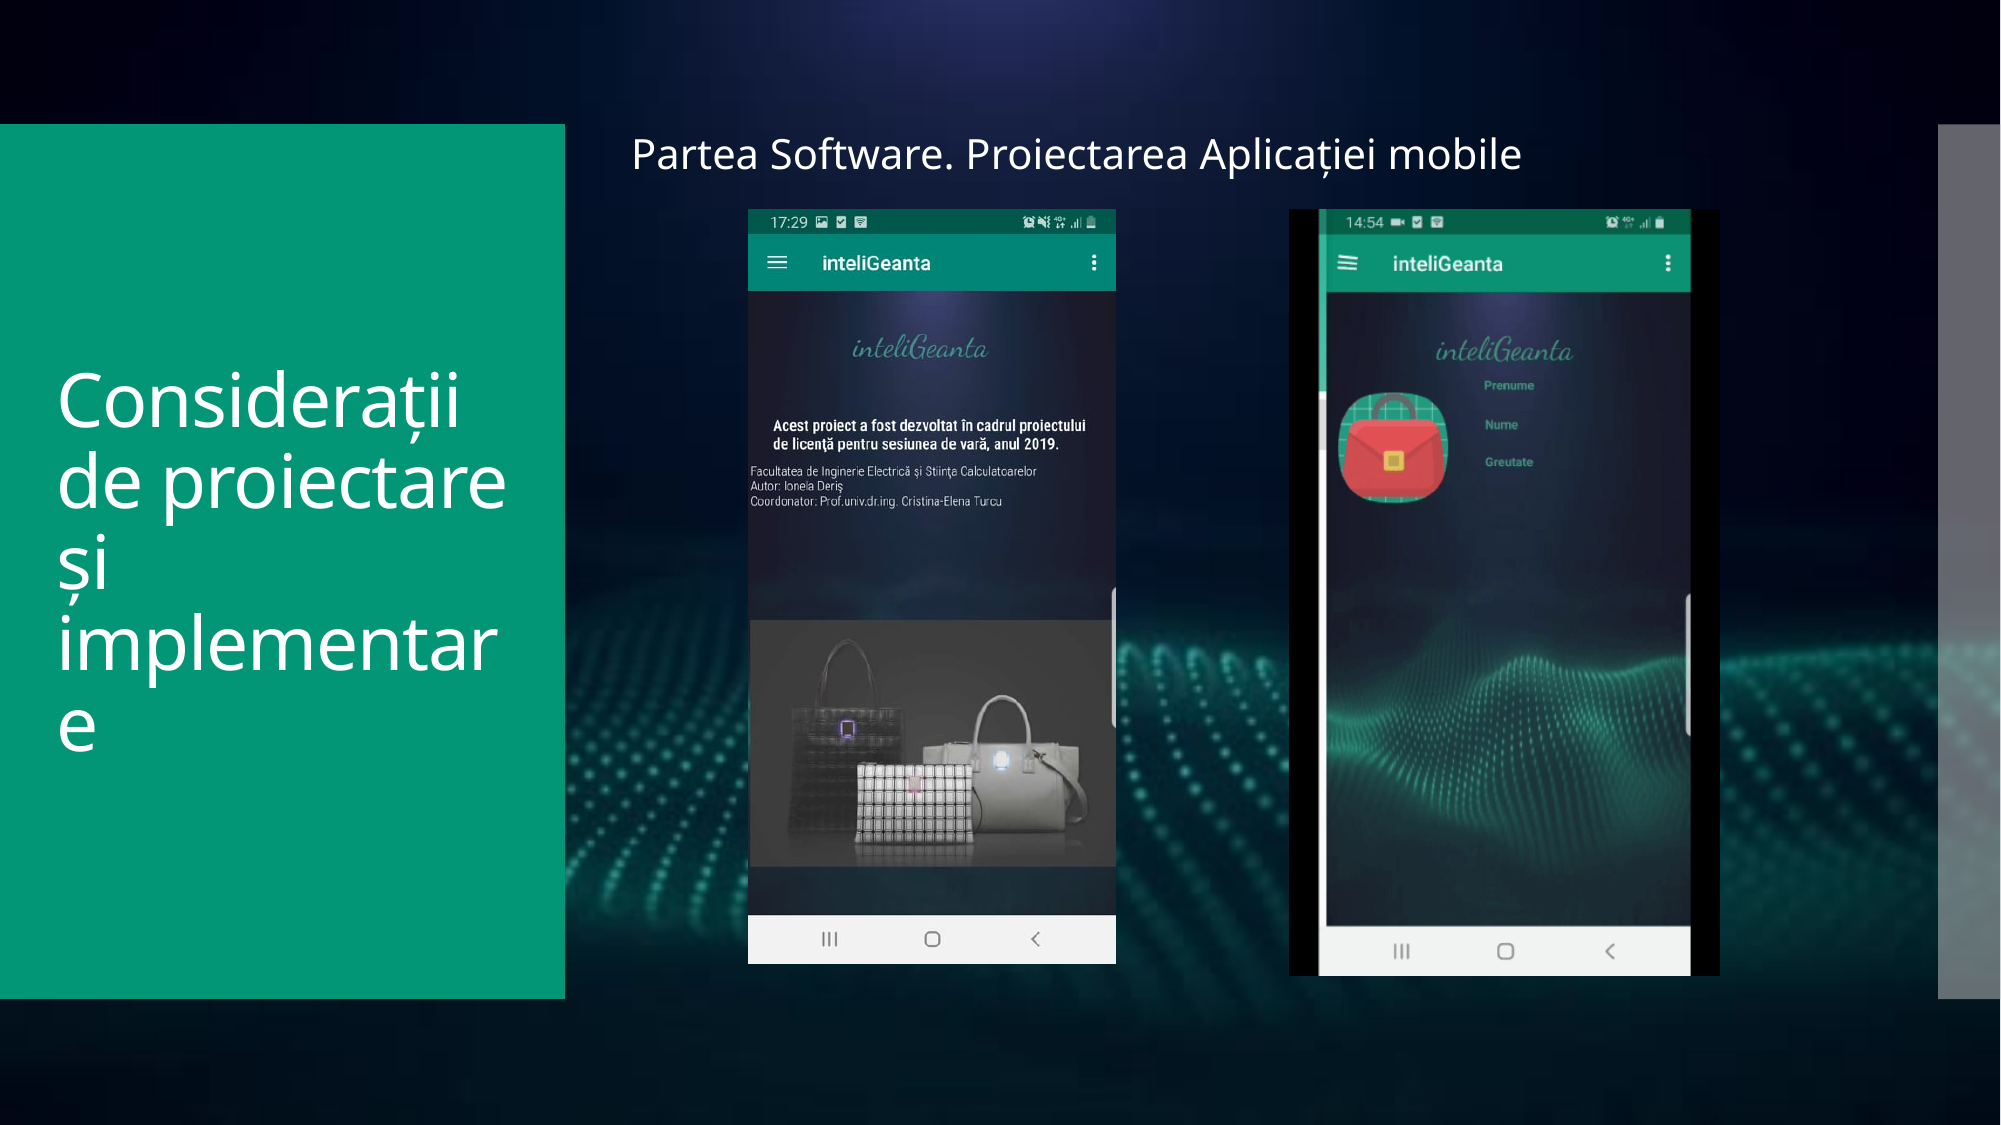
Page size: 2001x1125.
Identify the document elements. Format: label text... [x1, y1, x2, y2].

list Partea Software. Proiectarea Aplicaţiei mobile [616, 125, 1720, 244]
picture [1289, 209, 1720, 976]
title Consideraţii de proiectare şi implementare [41, 184, 524, 947]
picture [748, 209, 1116, 964]
